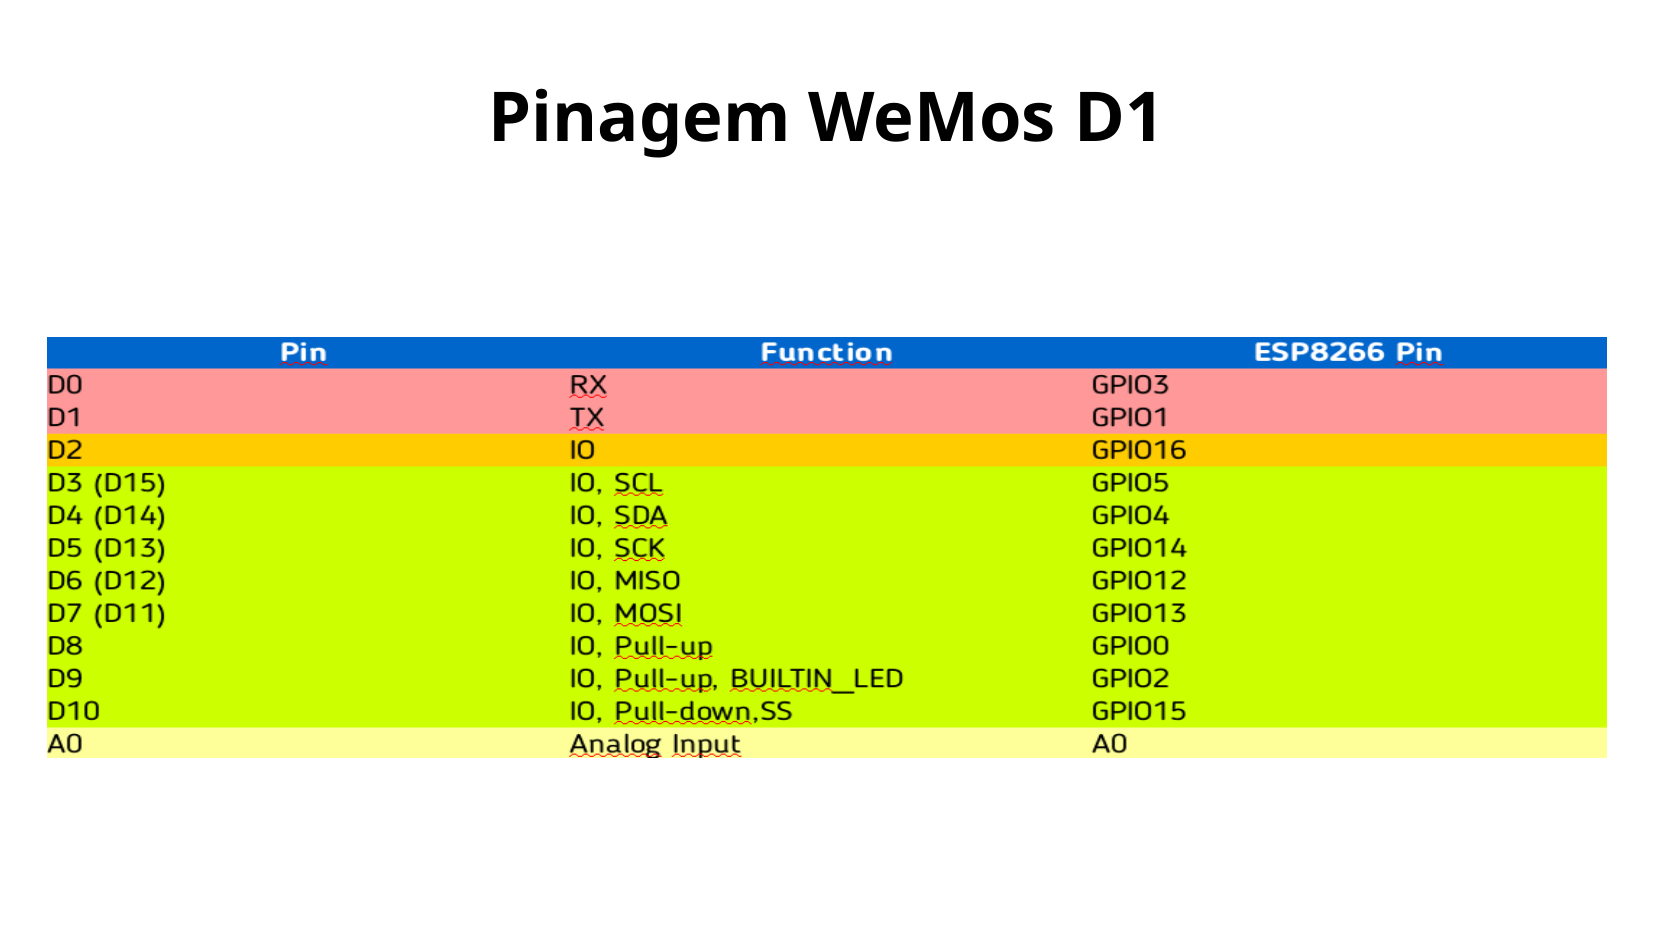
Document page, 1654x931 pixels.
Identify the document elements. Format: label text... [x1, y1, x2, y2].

picture [47, 337, 1607, 758]
title Pinagem WeMos D1 [82, 37, 1571, 193]
